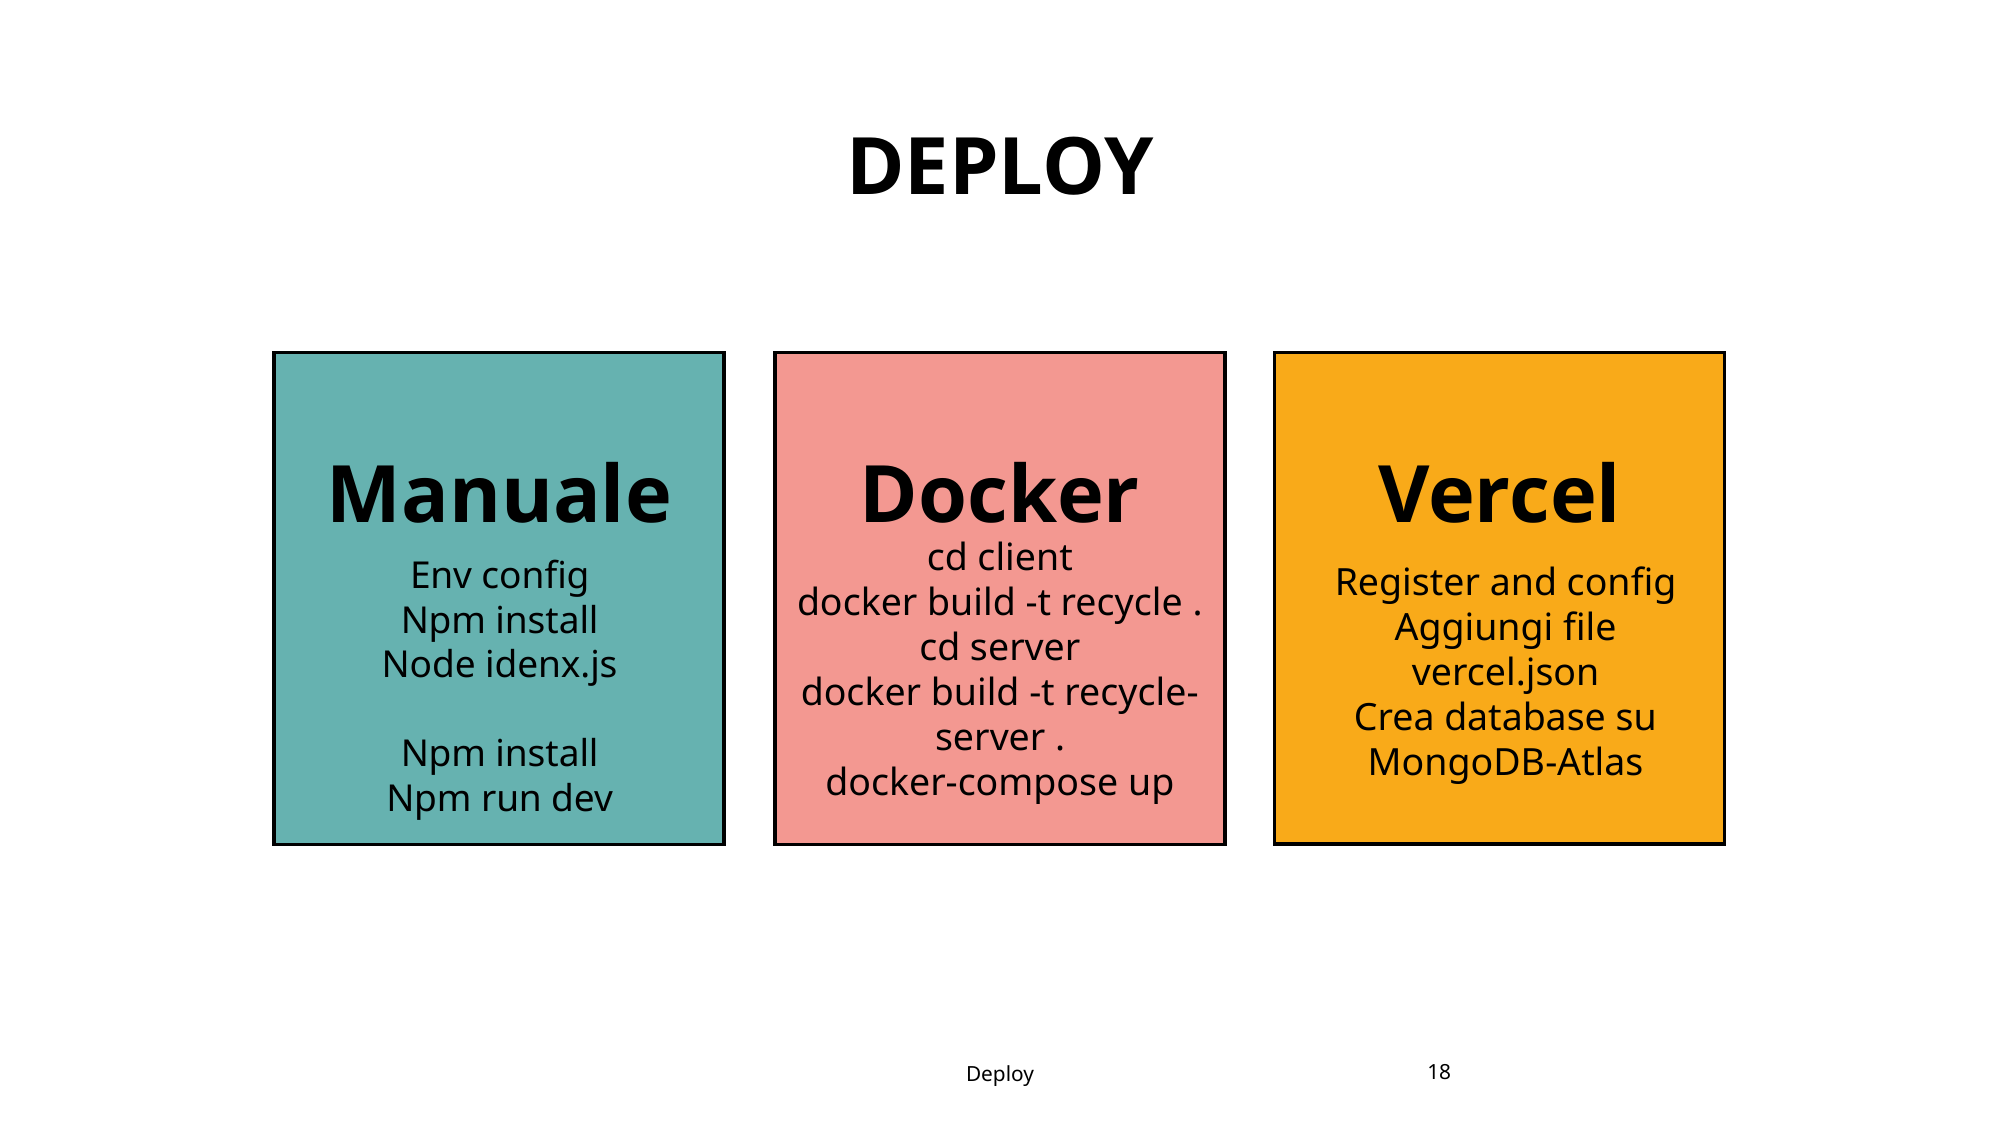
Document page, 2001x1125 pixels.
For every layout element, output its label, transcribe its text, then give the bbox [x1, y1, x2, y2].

text_box [1412, 1042, 1863, 1103]
list Register and config Aggiungi file vercel.json Crea database su MongoDB-Atlas [1318, 550, 1694, 802]
list Docker [774, 352, 1225, 845]
list Vercel [1274, 352, 1725, 845]
list Manuale [274, 352, 725, 845]
list Env config Npm install Node idenx.js Npm install Npm run dev [312, 544, 688, 827]
text_box Deploy [662, 1042, 1338, 1103]
list cd client docker build -t recycle . cd server docker build -t recycle-server . docker-compose up [776, 525, 1224, 879]
title Deploy [137, 59, 1863, 278]
